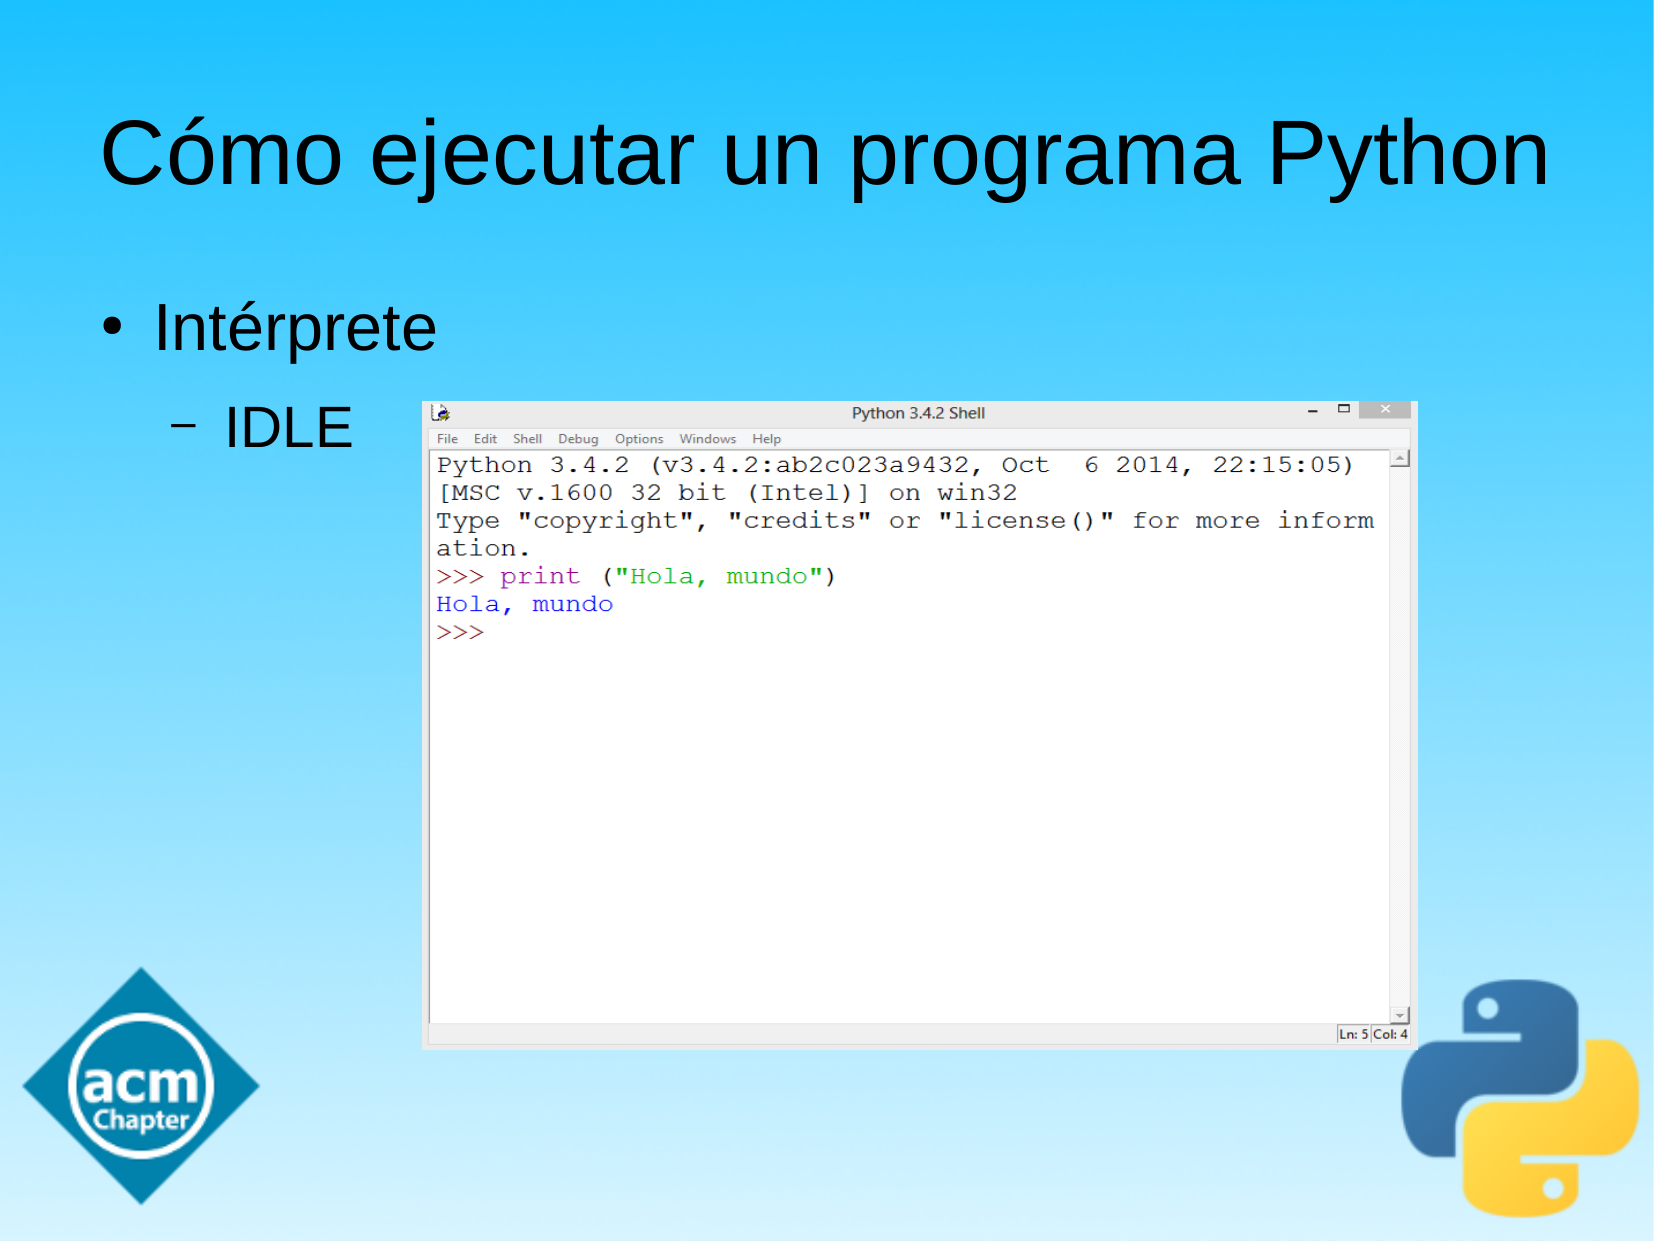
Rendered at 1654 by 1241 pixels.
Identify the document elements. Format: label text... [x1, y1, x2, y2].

title Cómo ejecutar un programa Python [82, 49, 1571, 257]
list Intérprete IDLE [82, 290, 1571, 1010]
picture [0, 0, 1654, 1241]
